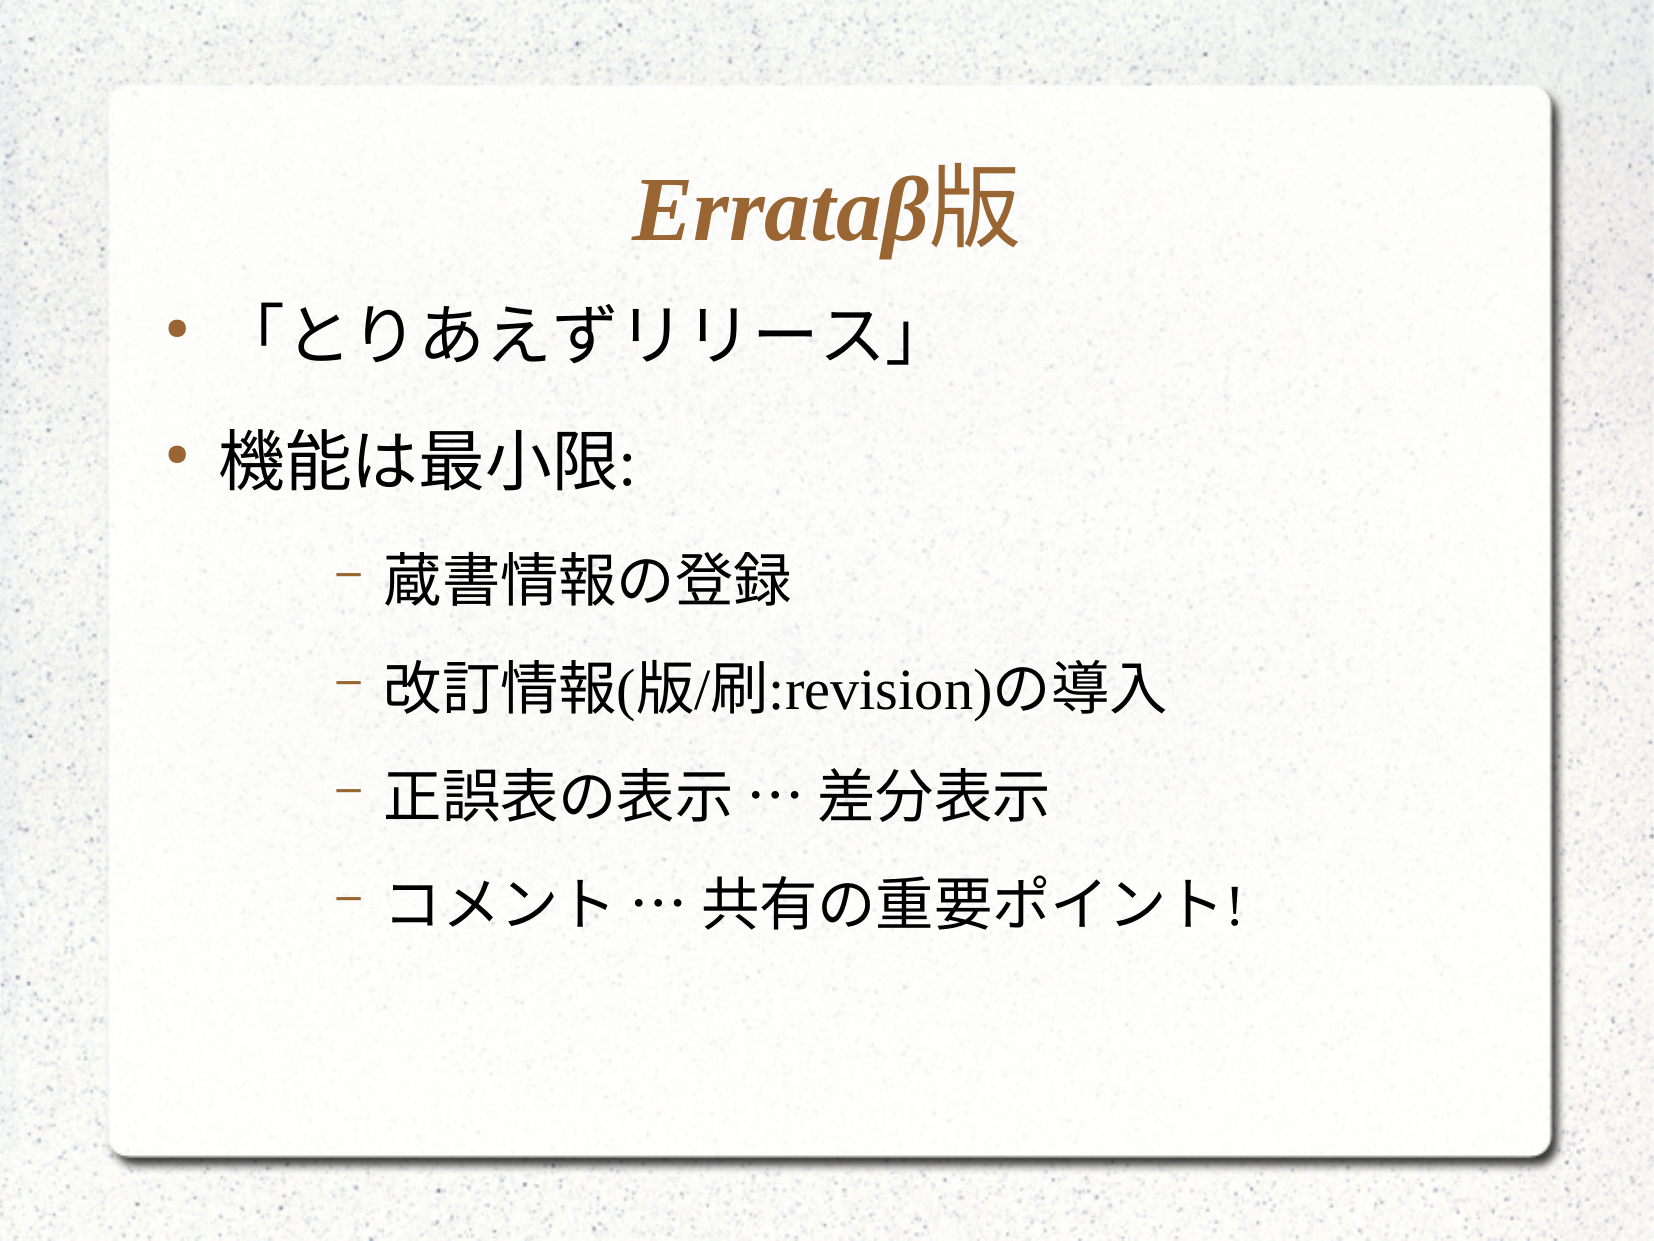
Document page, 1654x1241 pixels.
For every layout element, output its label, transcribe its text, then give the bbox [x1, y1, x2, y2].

title Errataβ版 [118, 104, 1536, 297]
picture [0, 0, 1654, 1241]
list 「とりあえずリリース」 機能は最小限: 蔵書情報の登録 改訂情報(版/刷:revision)の導入 正誤表の表示 … 差分表示 コメント … 共有の重要ポイント! [147, 281, 1506, 1086]
